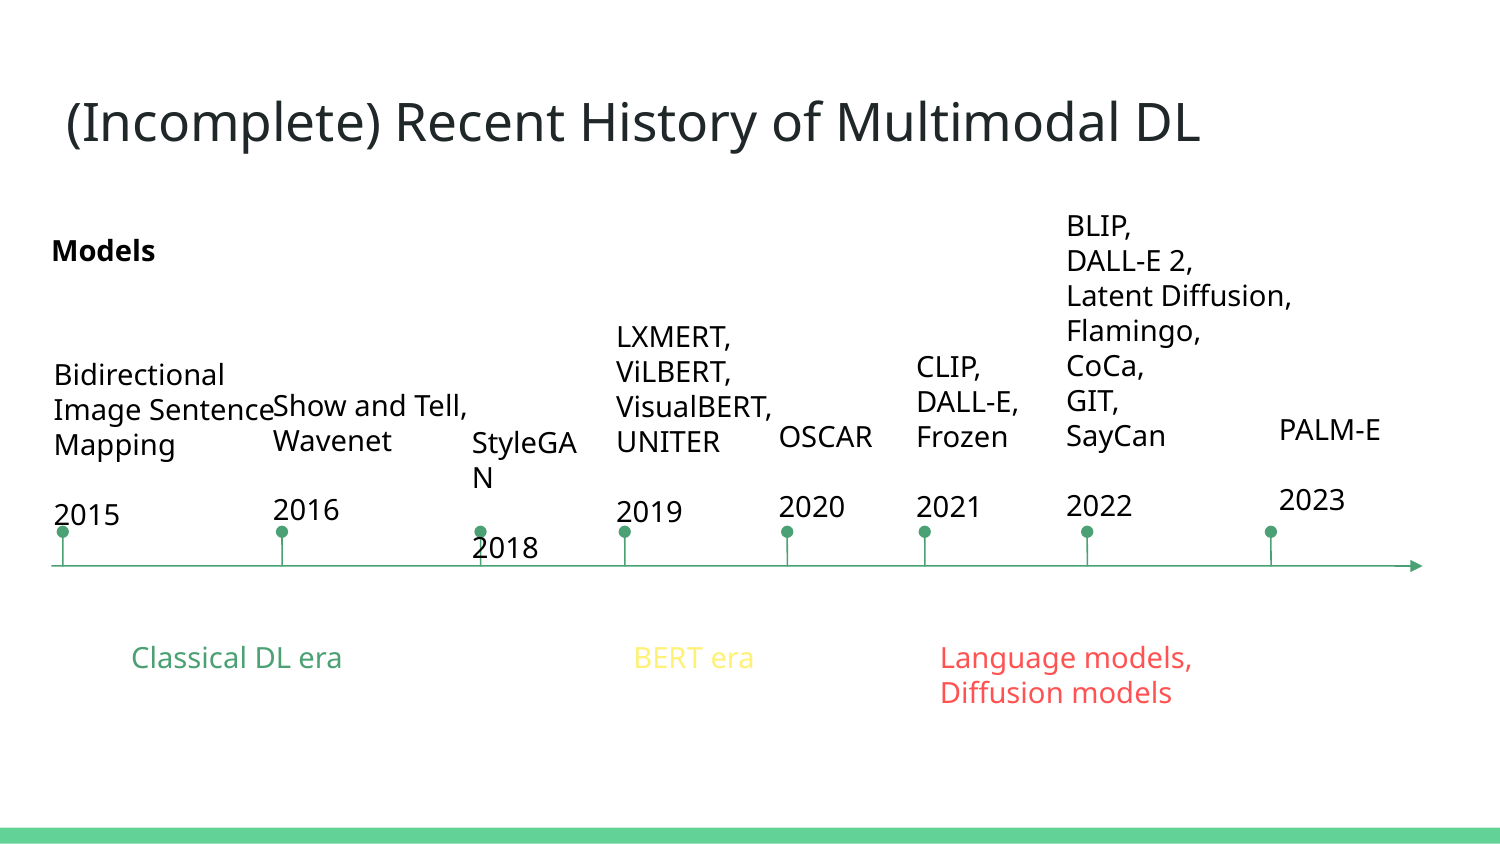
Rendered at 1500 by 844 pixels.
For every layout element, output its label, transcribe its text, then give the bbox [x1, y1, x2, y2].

text_box BLIP, DALL-E 2, Latent Diffusion, Flamingo, CoCa, GIT, SayCan 2022 [1051, 192, 1335, 538]
text_box CLIP, DALL-E, Frozen 2021 [901, 333, 1086, 539]
text_box LXMERT, ViLBERT, VisualBERT, UNITER 2019 [601, 303, 885, 544]
text_box Language models, Diffusion models [924, 624, 1325, 725]
text_box BERT era [618, 624, 882, 690]
text_box Bidirectional Image Sentence Mapping 2015 [38, 341, 323, 546]
text_box StyleGAN 2018 [456, 409, 613, 580]
text_box PALM-E 2023 [1263, 396, 1423, 532]
text_box Models [36, 217, 870, 283]
text_box OSCAR 2020 [763, 403, 901, 539]
title (Incomplete) Recent History of Multimodal DL [51, 72, 1449, 167]
text_box Classical DL era [115, 624, 380, 690]
text_box Show and Tell, Wavenet 2016 [257, 371, 488, 542]
